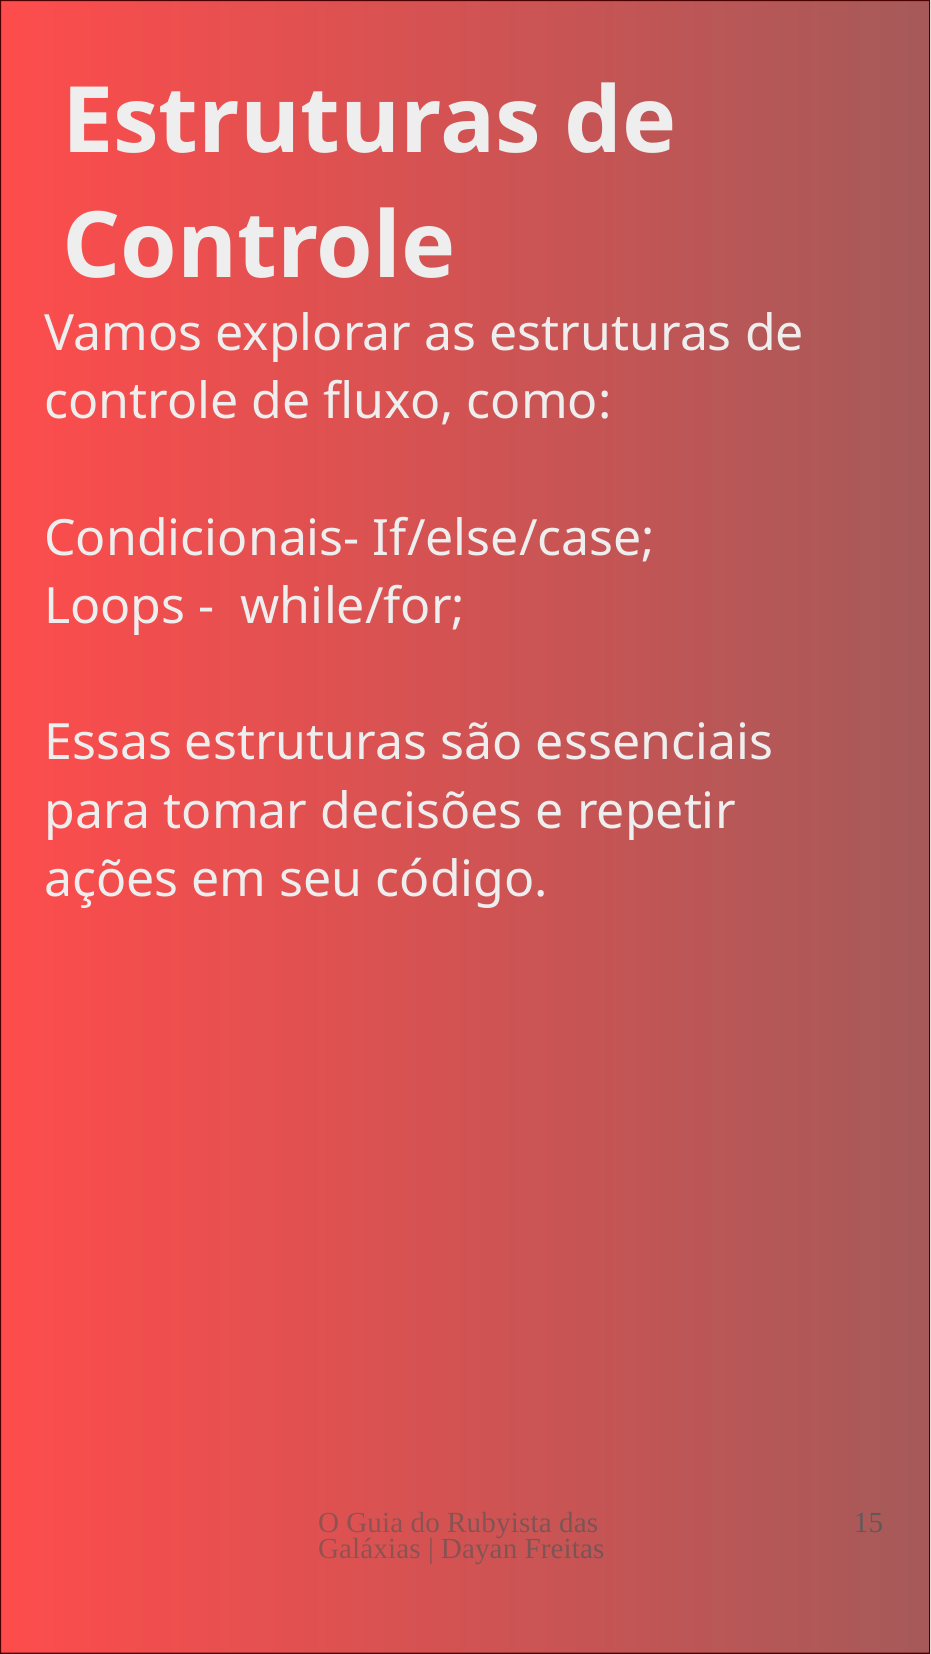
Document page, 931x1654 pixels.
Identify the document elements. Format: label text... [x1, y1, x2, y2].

text_box [0, 0, 931, 1654]
text_box Estruturas de Controle [47, 47, 886, 246]
text_box Vamos explorar as estruturas de controle de fluxo, como: Condicionais- If/else/case; Loops - while/for; Essas estruturas são essenciais para tomar decisões e repetir ações em seu código. [0, 289, 922, 755]
